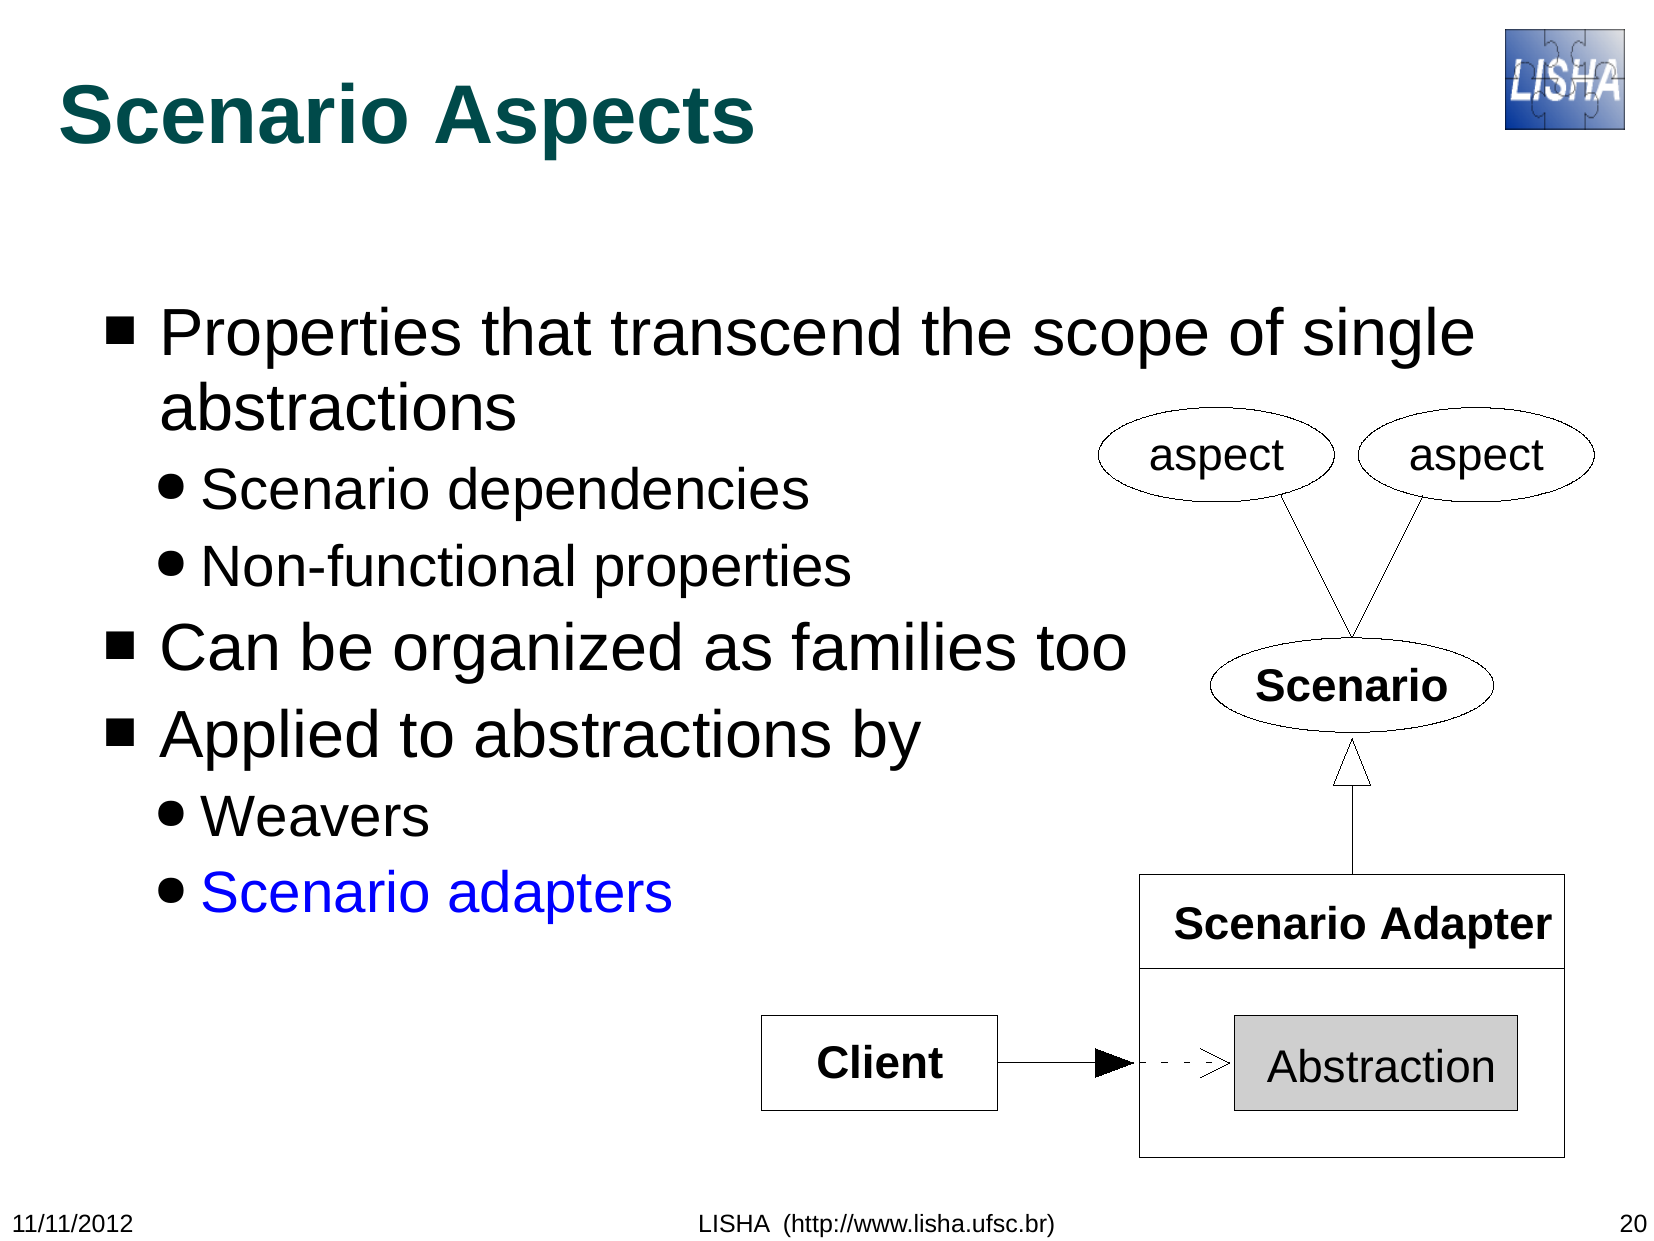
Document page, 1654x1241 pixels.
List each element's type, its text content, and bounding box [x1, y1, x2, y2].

text_box Abstraction [1249, 1033, 1514, 1107]
text_box Scenario Adapter [1130, 890, 1596, 967]
text_box [1095, 1048, 1134, 1078]
text_box [1234, 1016, 1517, 1110]
text_box [1333, 738, 1371, 786]
picture [1505, 29, 1625, 130]
list Properties that transcend the scope of single abstractions Scenario dependencies Non-functional properties Can be organized as families too Applied to abstractions by Weavers Scenario adapters [59, 295, 1595, 1182]
title Scenario Aspects [58, 11, 1463, 219]
